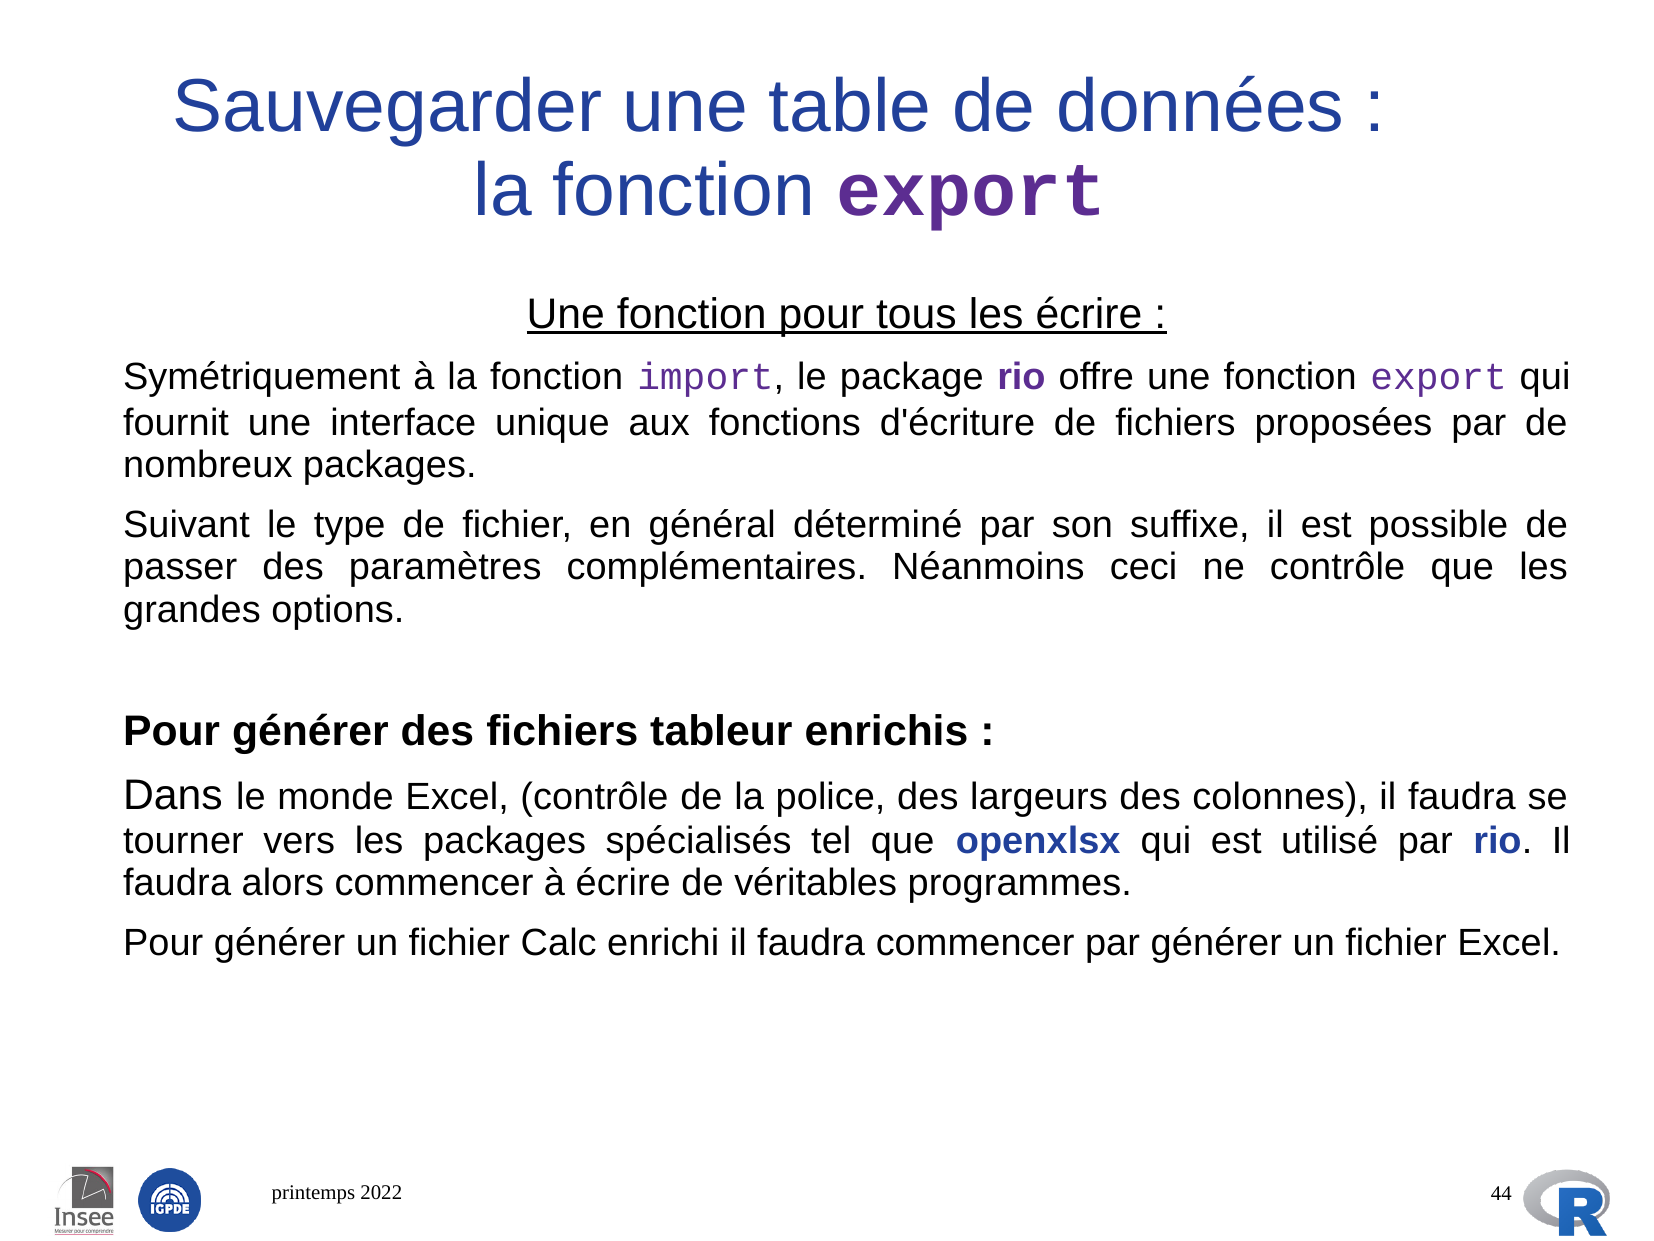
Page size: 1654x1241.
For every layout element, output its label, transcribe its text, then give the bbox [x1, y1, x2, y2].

list Une fonction pour tous les écrire : Symétriquement à la fonction import, le package rio offre une fonction export qui fournit une interface unique aux fonctions d'écriture de fichiers proposées par de nombreux packages. Suivant le type de fichier, en général déterminé par son suffixe, il est possible de passer des paramètres complémentaires. Néanmoins ceci ne contrôle que les grandes options. Pour générer des fichiers tableur enrichis : Dans le monde Excel, (contrôle de la police, des largeurs des colonnes), il faudra se tourner vers les packages spécialisés tel que openxlsx qui est utilisé par rio. Il faudra alors commencer à écrire de véritables programmes. Pour générer un fichier Calc enrichi il faudra commencer par générer un fichier Excel. [82, 290, 1571, 1010]
title Sauvegarder une table de données : la fonction export [35, 47, 1524, 255]
picture [138, 1168, 201, 1232]
picture [1523, 1169, 1610, 1236]
picture [47, 1163, 120, 1236]
